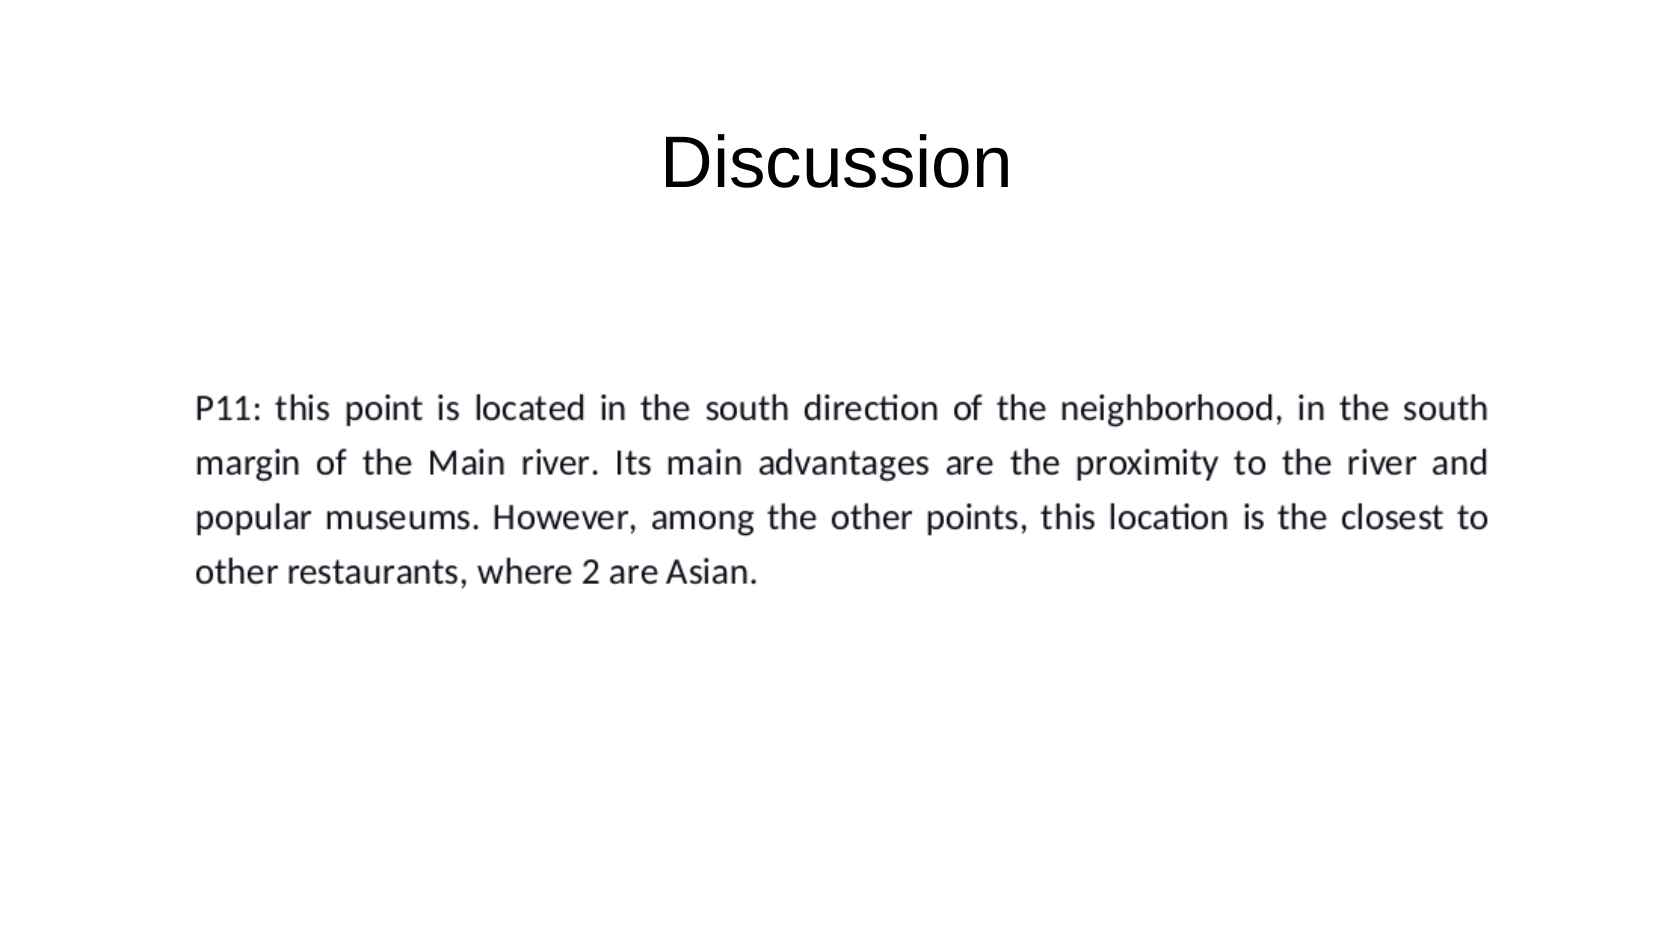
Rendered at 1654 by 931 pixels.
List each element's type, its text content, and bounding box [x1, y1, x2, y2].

title Discussion [26, 8, 1647, 316]
picture [180, 390, 1492, 593]
